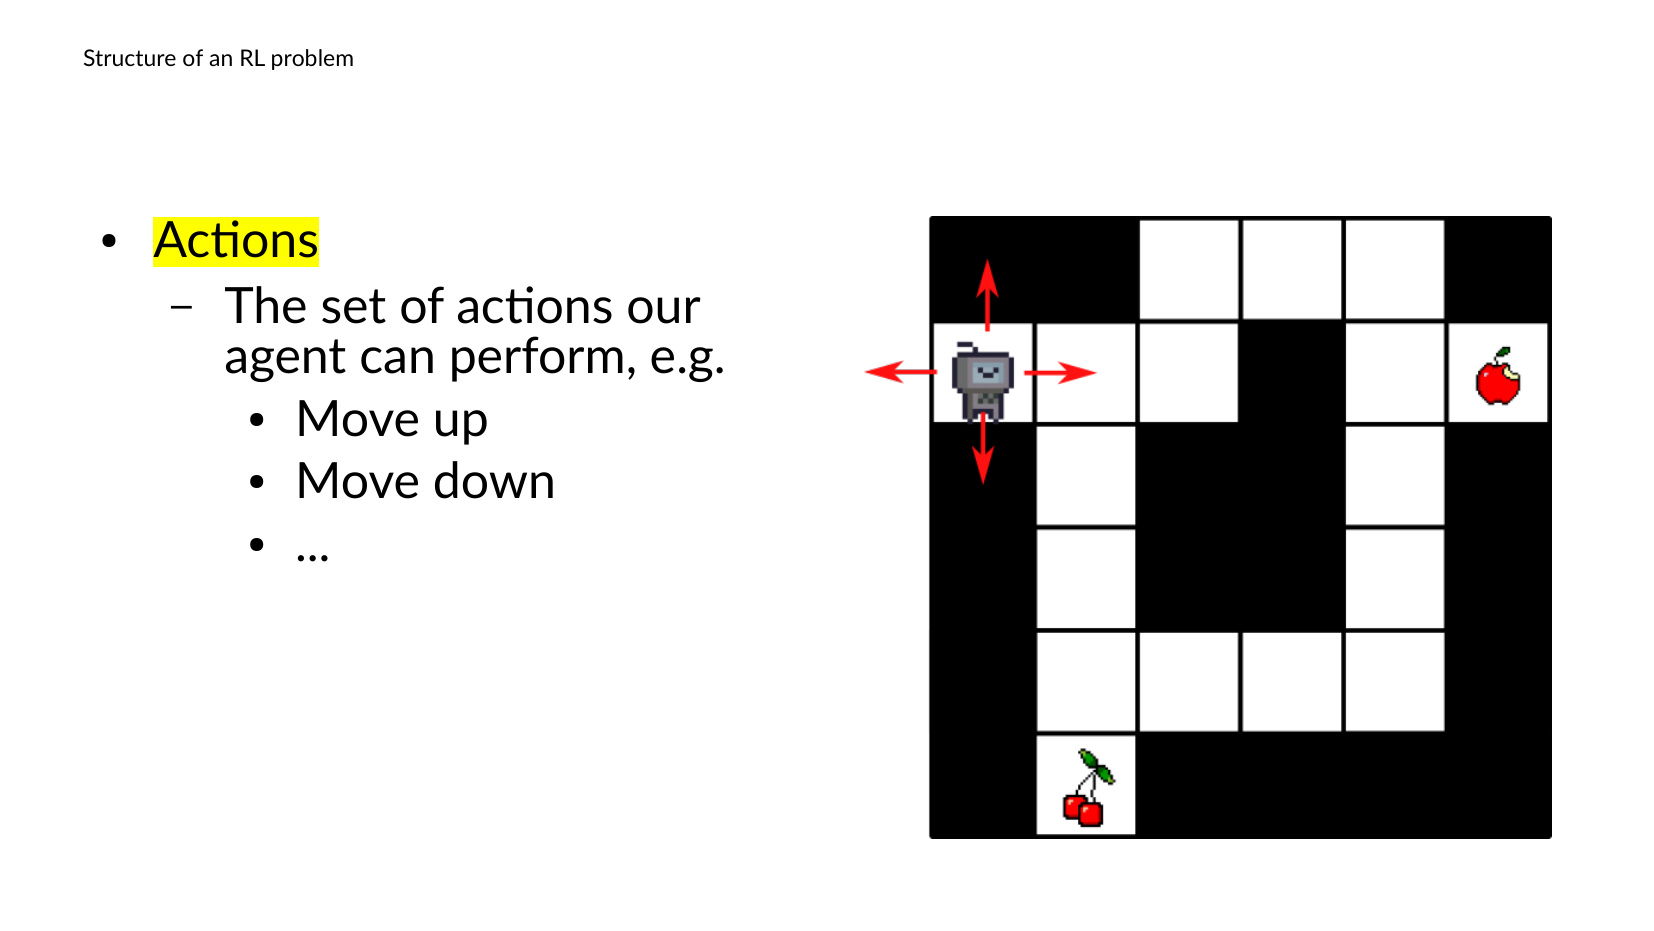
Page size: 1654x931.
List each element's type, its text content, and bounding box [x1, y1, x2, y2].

title Structure of an RL problem [83, 0, 1571, 119]
list Actions The set of actions our agent can perform, e.g. Move up Move down ... [82, 217, 809, 839]
picture [864, 216, 1552, 839]
